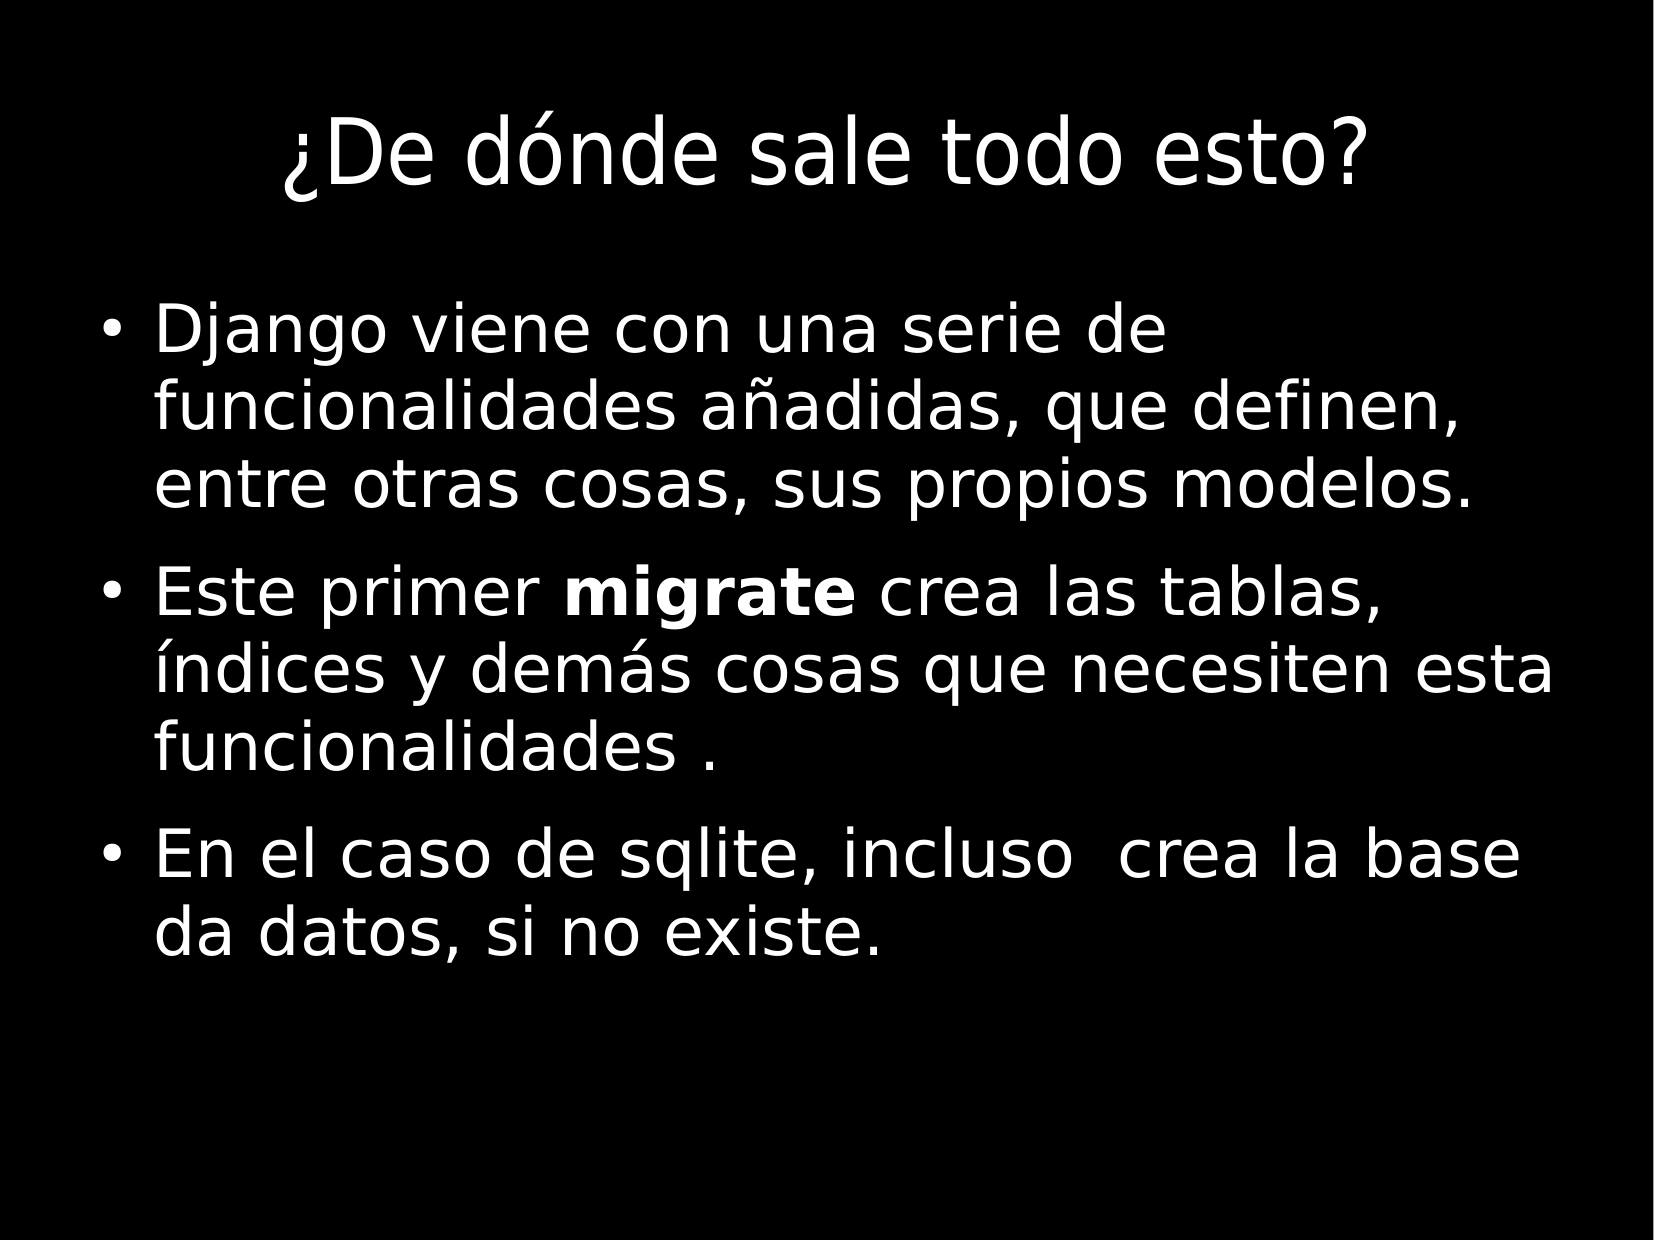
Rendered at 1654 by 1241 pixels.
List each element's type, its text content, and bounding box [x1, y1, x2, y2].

title ¿De dónde sale todo esto? [82, 49, 1571, 257]
list Django viene con una serie de funcionalidades añadidas, que definen, entre otras cosas, sus propios modelos. Este primer migrate crea las tablas, índices y demás cosas que necesiten esta funcionalidades . En el caso de sqlite, incluso crea la base da datos, si no existe. [82, 290, 1571, 1010]
